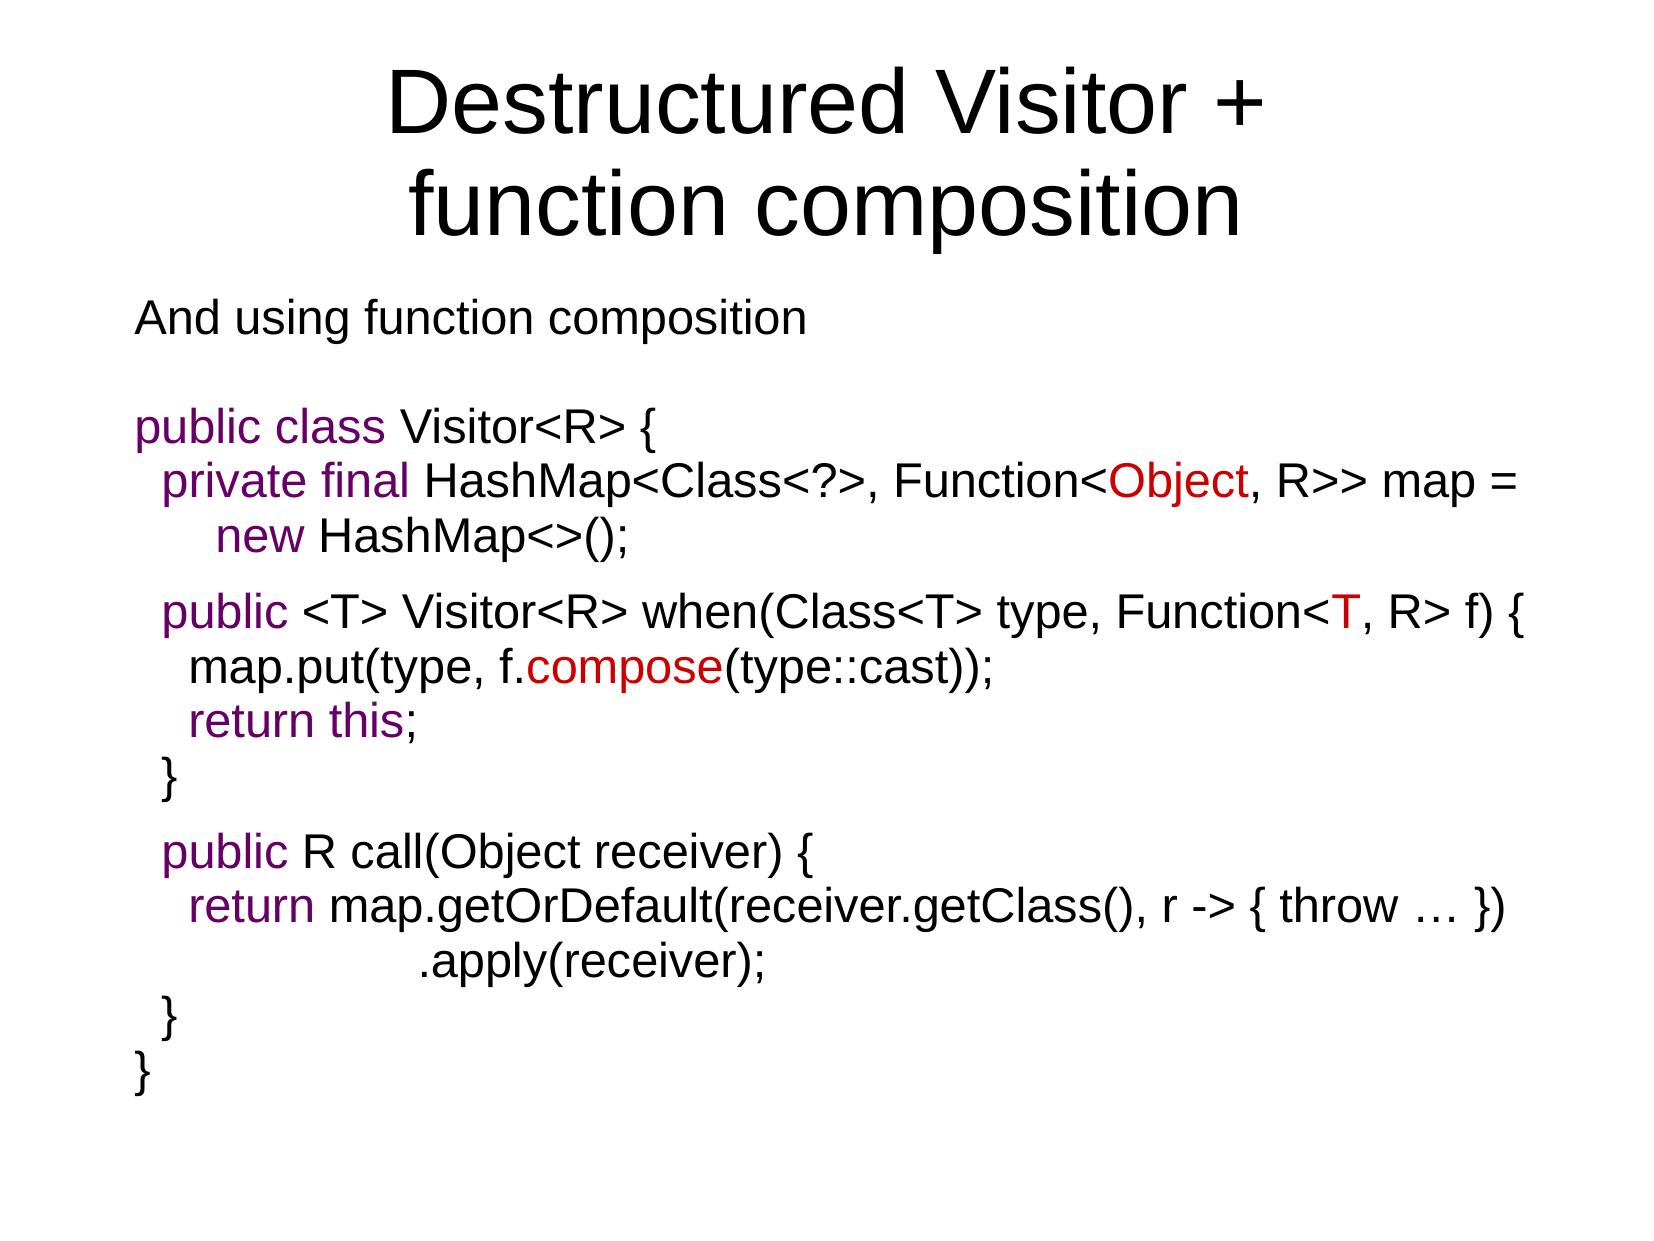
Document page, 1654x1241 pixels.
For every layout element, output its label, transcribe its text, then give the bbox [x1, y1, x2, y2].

list And using function composition public class Visitor<R> { private final HashMap<Class<?>, Function<Object, R>> map = new HashMap<>(); public <T> Visitor<R> when(Class<T> type, Function<T, R> f) { map.put(type, f.compose(type::cast)); return this; } public R call(Object receiver) { return map.getOrDefault(receiver.getClass(), r -> { throw … }) .apply(receiver); } } [82, 290, 1571, 1171]
title Destructured Visitor + function composition [82, 49, 1571, 257]
